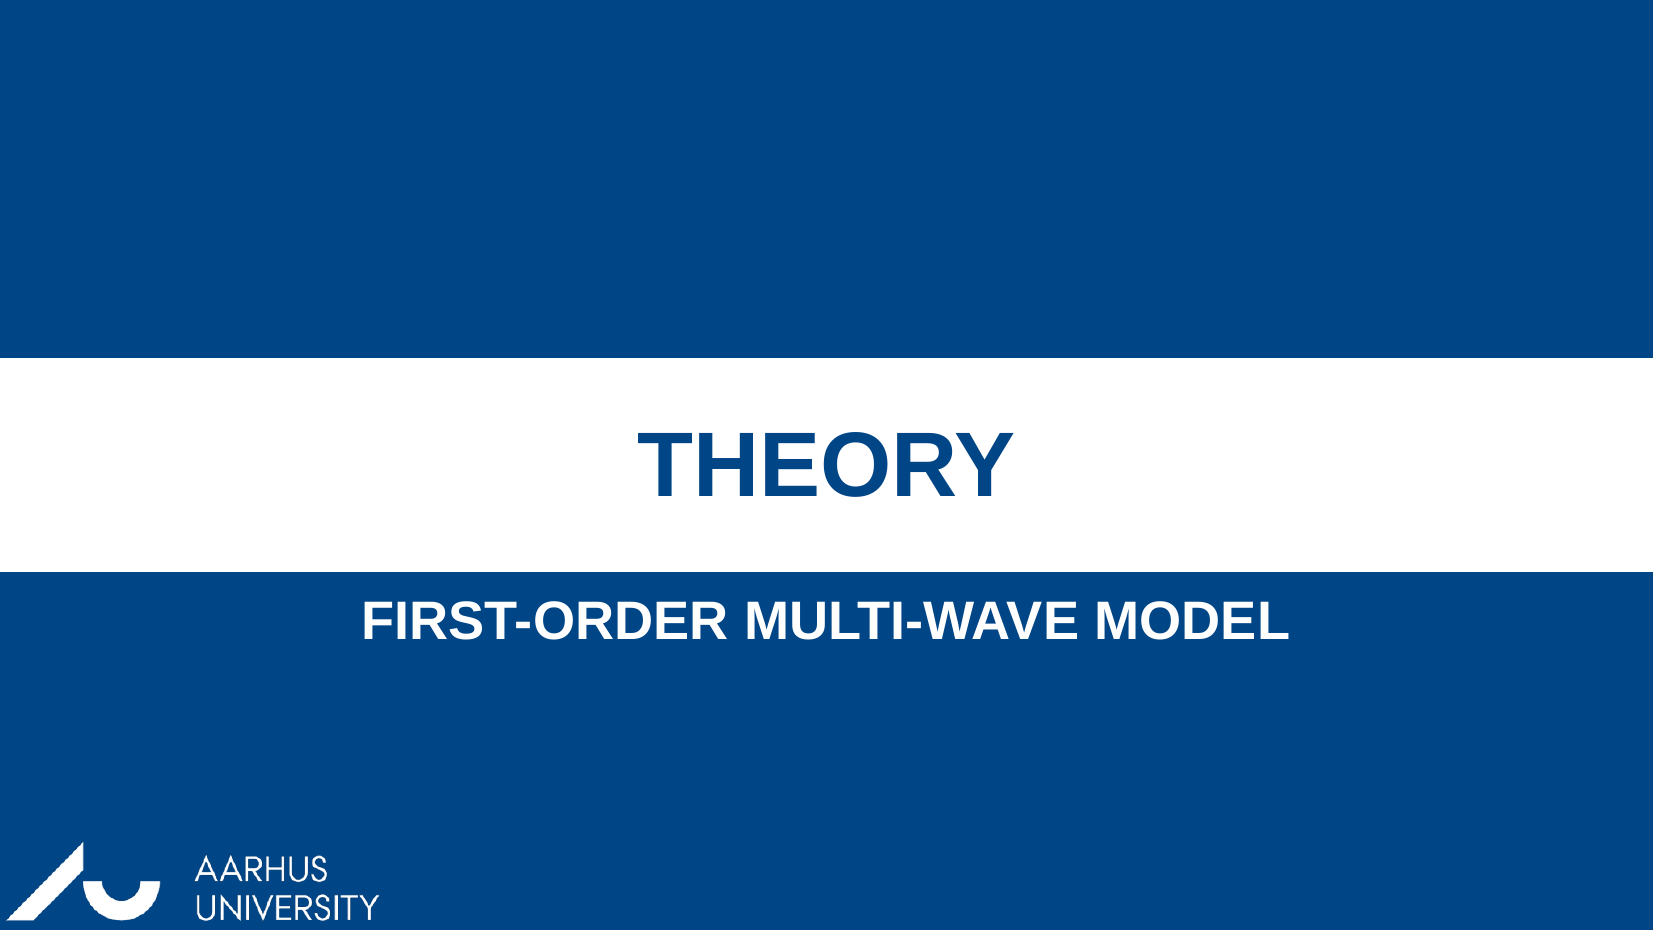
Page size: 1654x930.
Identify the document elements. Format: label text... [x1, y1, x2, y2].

picture [5, 841, 414, 928]
text_box FIRST-ORDER MULTI-WAVE MODEL [346, 583, 1307, 660]
title THEORY [0, 358, 1653, 572]
